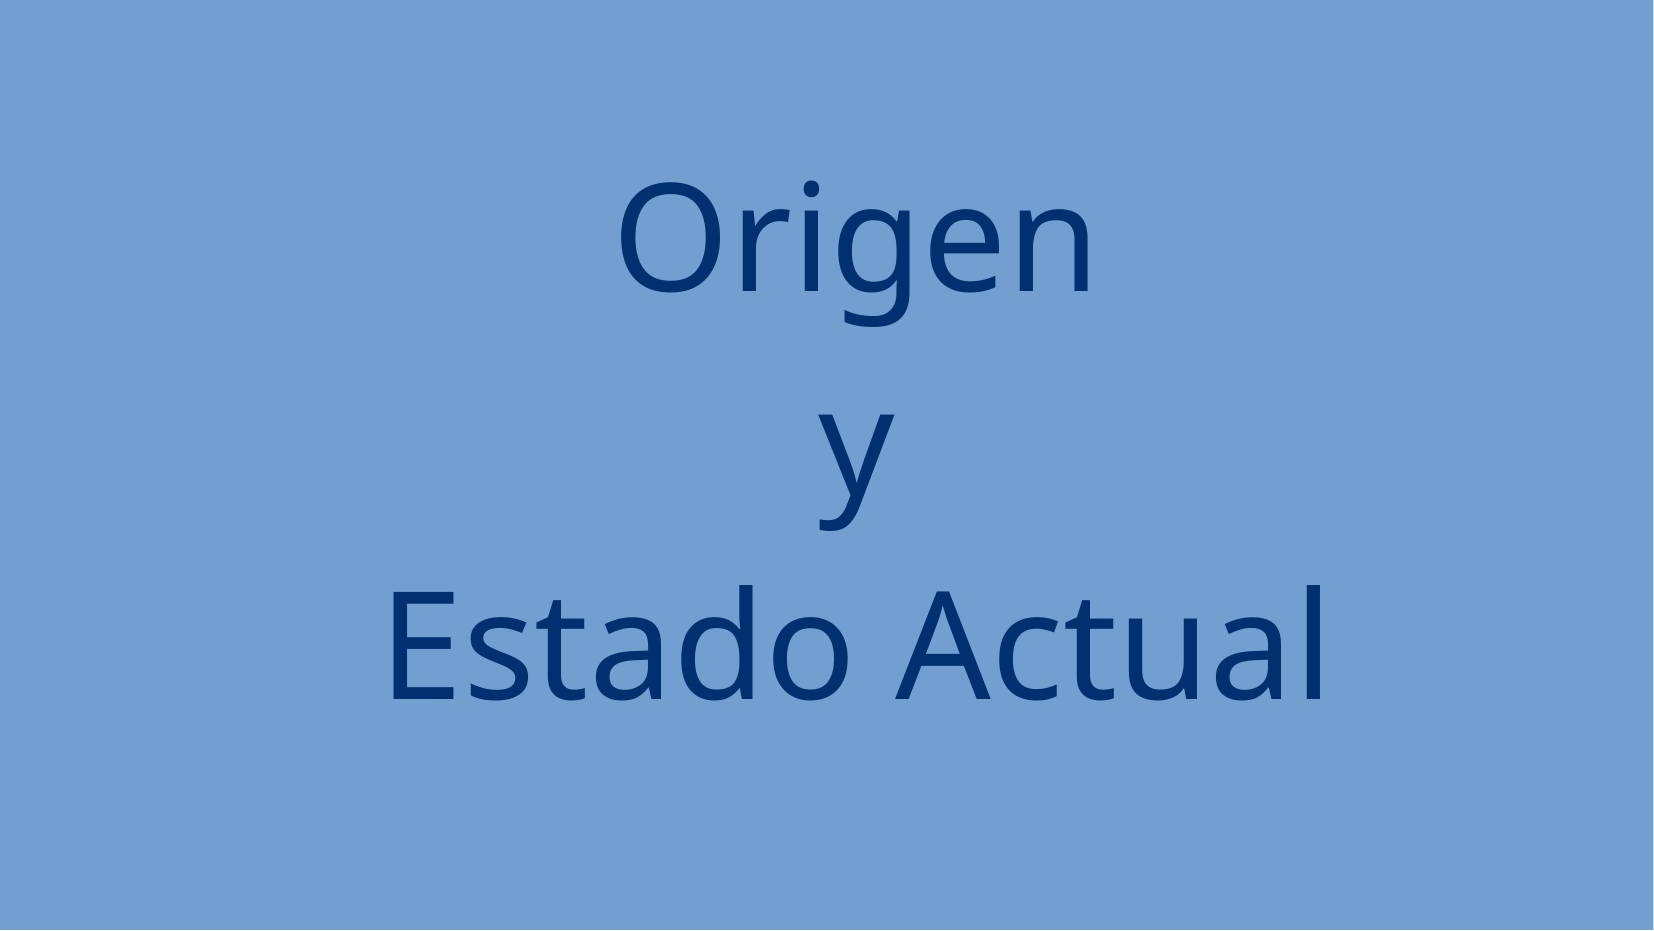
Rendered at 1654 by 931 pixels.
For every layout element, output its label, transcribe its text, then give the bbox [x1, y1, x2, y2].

title Origen y Estado Actual [112, 138, 1601, 736]
